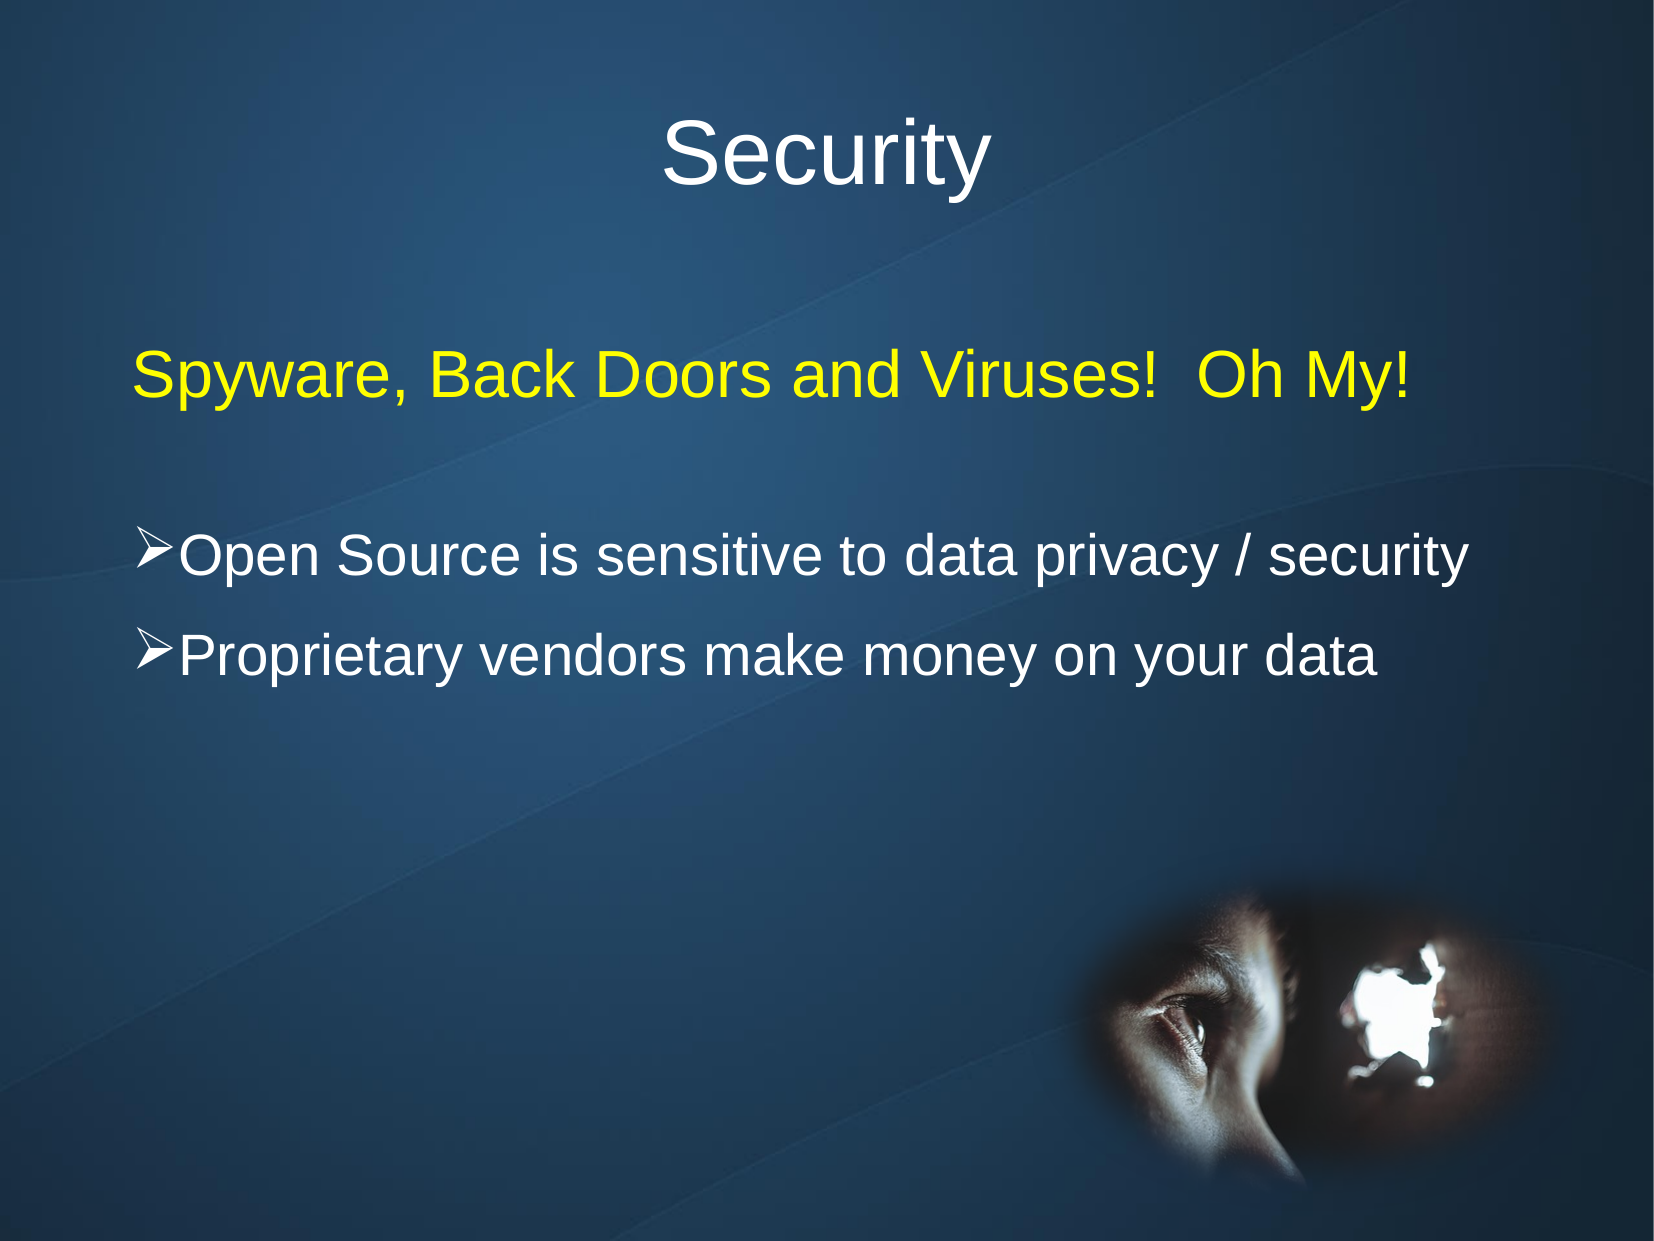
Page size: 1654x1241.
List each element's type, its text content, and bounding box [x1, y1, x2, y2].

picture [0, 0, 1654, 1241]
title Security [82, 49, 1571, 257]
text_box Spyware, Back Doors and Viruses! Oh My! Open Source is sensitive to data privacy / security Proprietary vendors make money on your data [117, 330, 1540, 796]
